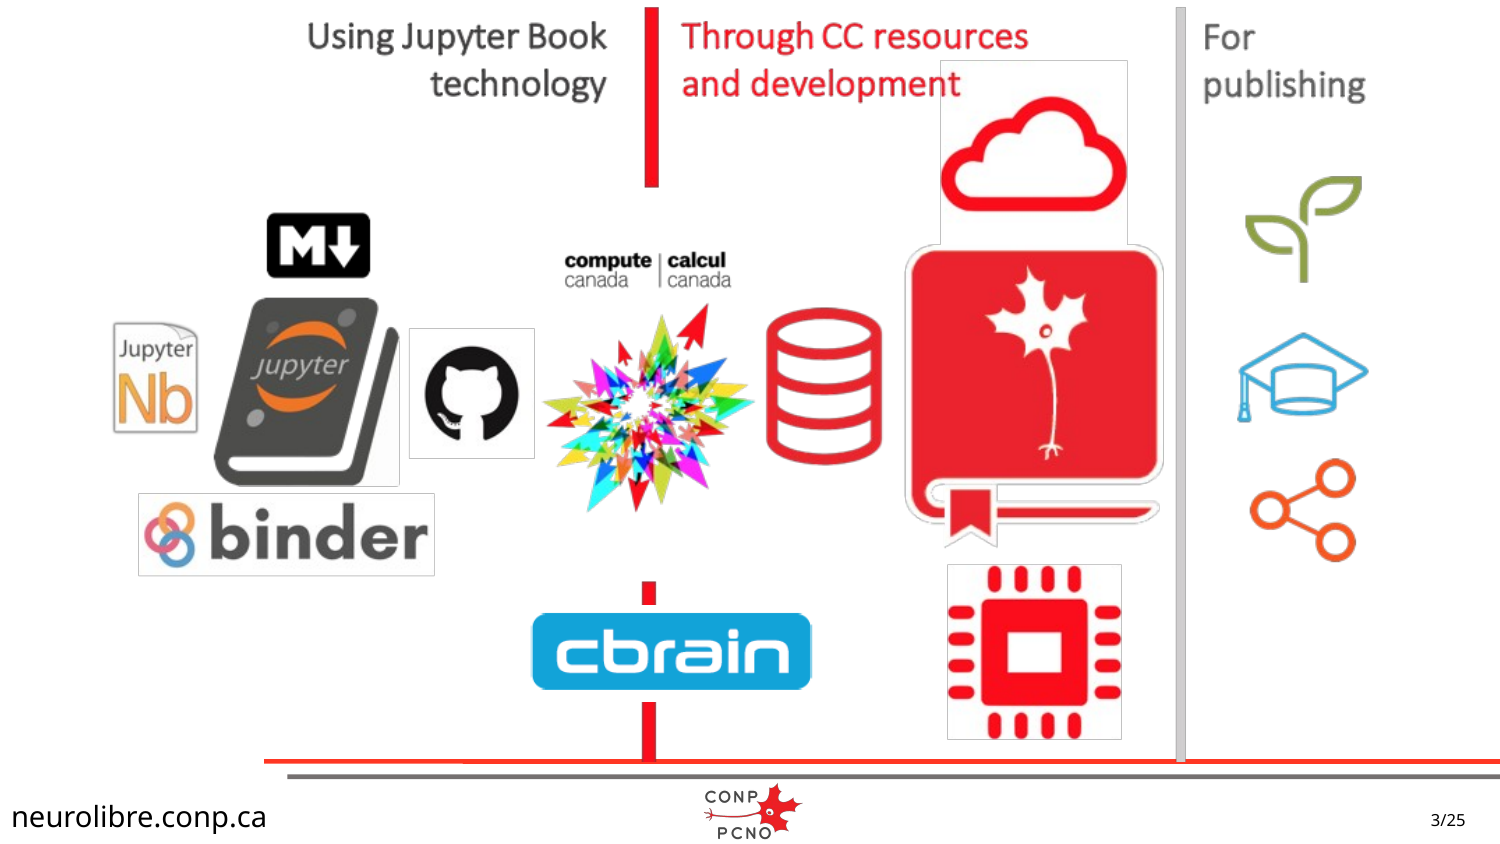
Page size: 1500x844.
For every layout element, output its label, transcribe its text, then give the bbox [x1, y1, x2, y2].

slide_number <number>/25 [1162, 797, 1500, 843]
slide_number <number>/25 [1139, 798, 1477, 844]
text_box neurolibre.conp.ca [0, 783, 681, 834]
picture [697, 781, 805, 840]
picture [97, 0, 1436, 762]
